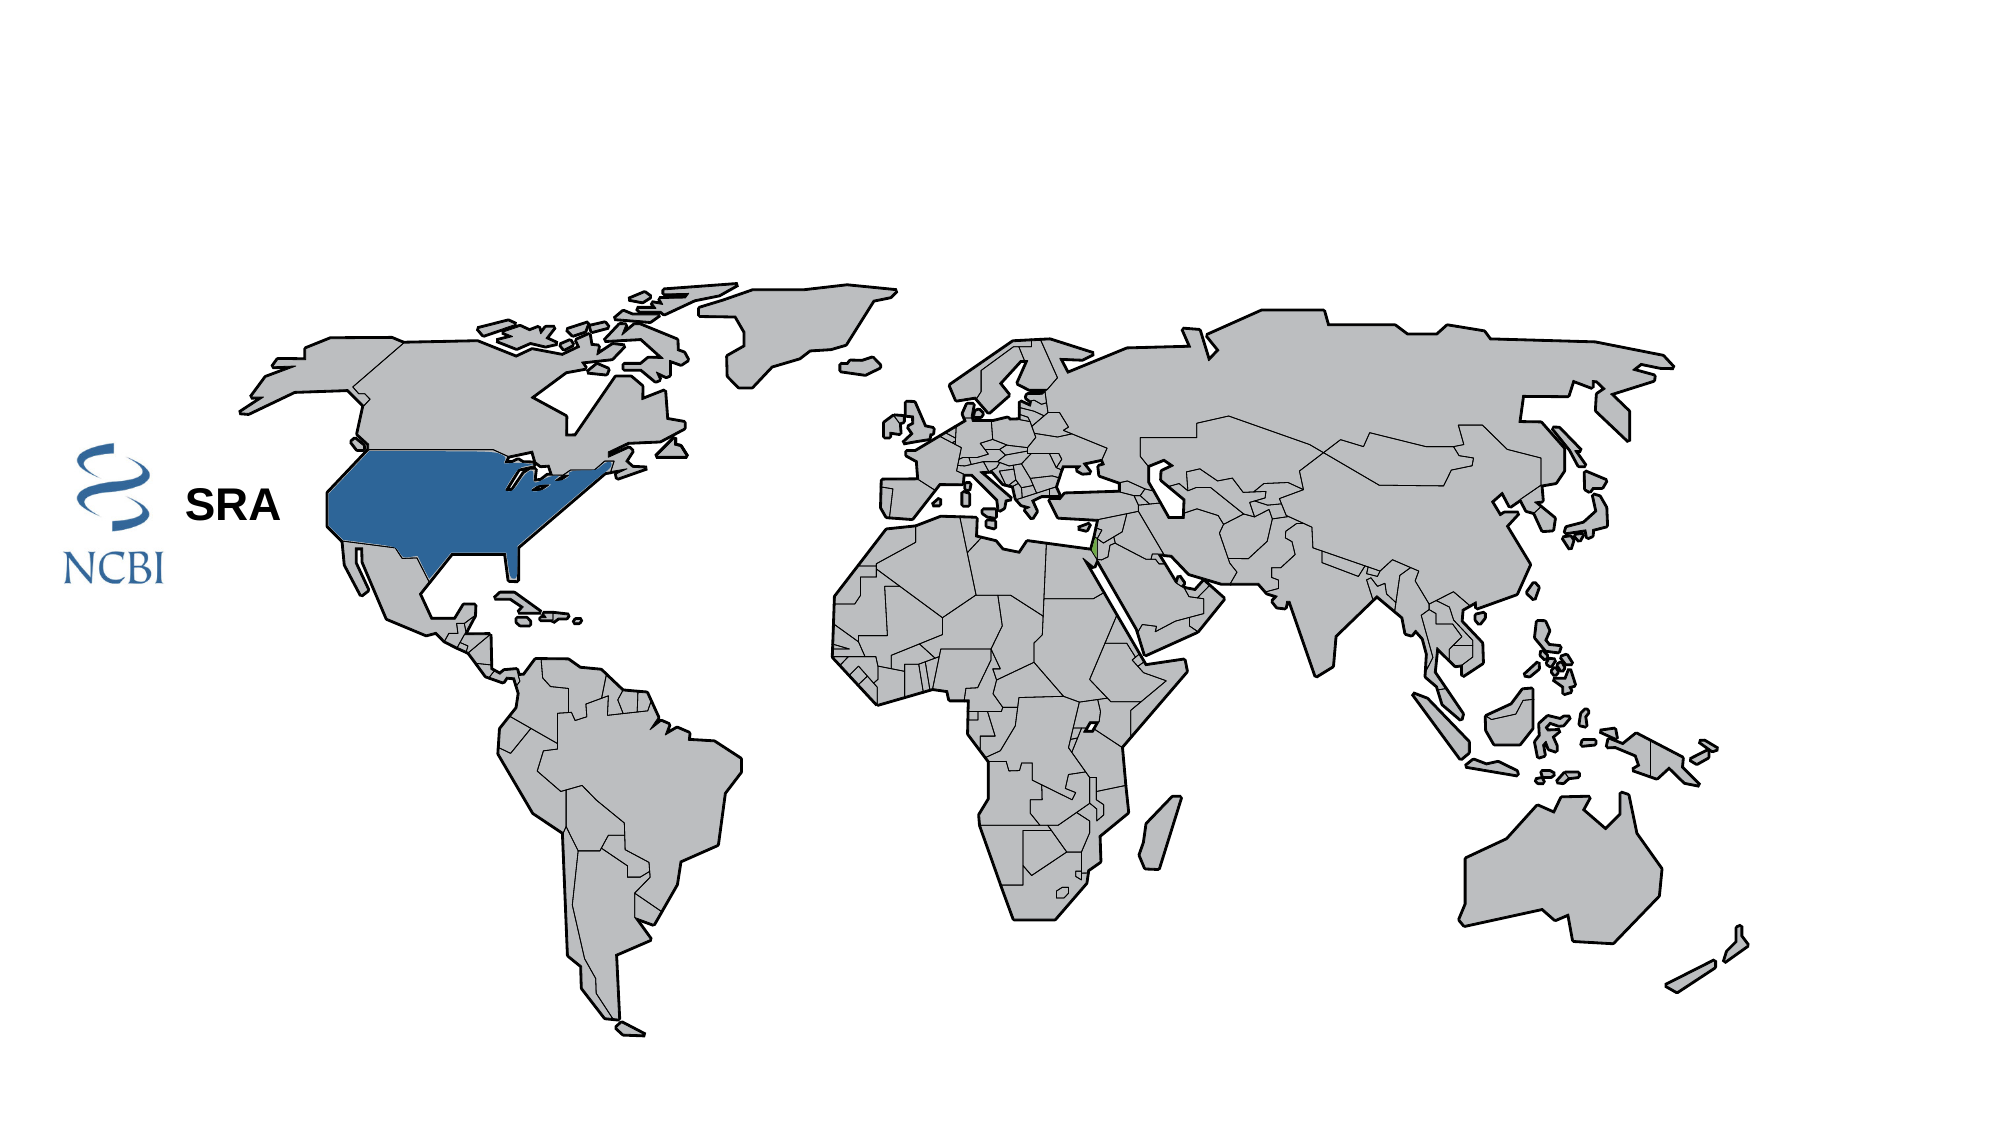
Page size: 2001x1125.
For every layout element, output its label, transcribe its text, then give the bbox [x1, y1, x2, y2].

picture [47, 436, 179, 589]
text_box SRA [170, 471, 297, 538]
picture [182, 244, 1772, 1100]
